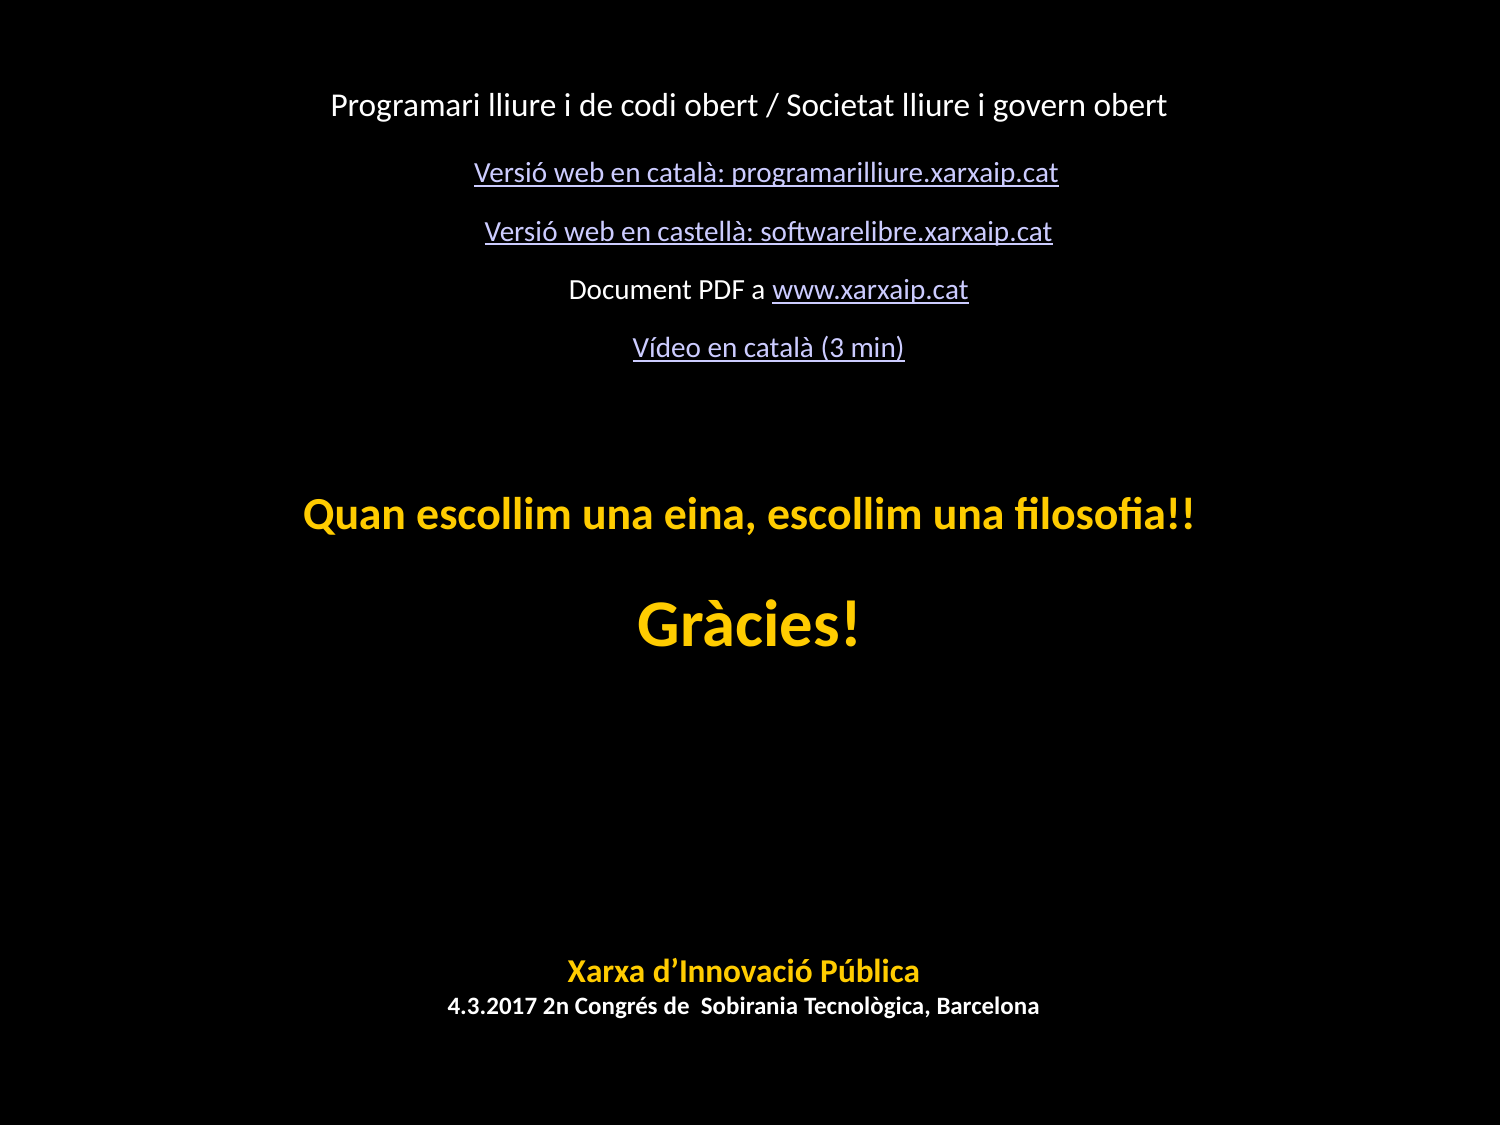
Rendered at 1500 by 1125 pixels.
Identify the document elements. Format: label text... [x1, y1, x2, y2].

text_box Vídeo en català (3 min) [395, 320, 1142, 392]
text_box Versió web en català: programarilliure.xarxaip.cat [393, 158, 1140, 217]
text_box Versió web en castellà: softwarelibre.xarxaip.cat [395, 203, 1142, 262]
text_box Quan escollim una eina, escollim una filosofia!! [0, 474, 1500, 570]
text_box Document PDF a www.xarxaip.cat [395, 262, 1142, 320]
text_box Xarxa d’Innovació Pública 4.3.2017 2n Congrés de Sobirania Tecnològica, Barcelona [324, 941, 1164, 1048]
text_box Gràcies! [0, 570, 1500, 678]
text_box Programari lliure i de codi obert / Societat lliure i govern obert [0, 74, 1500, 158]
